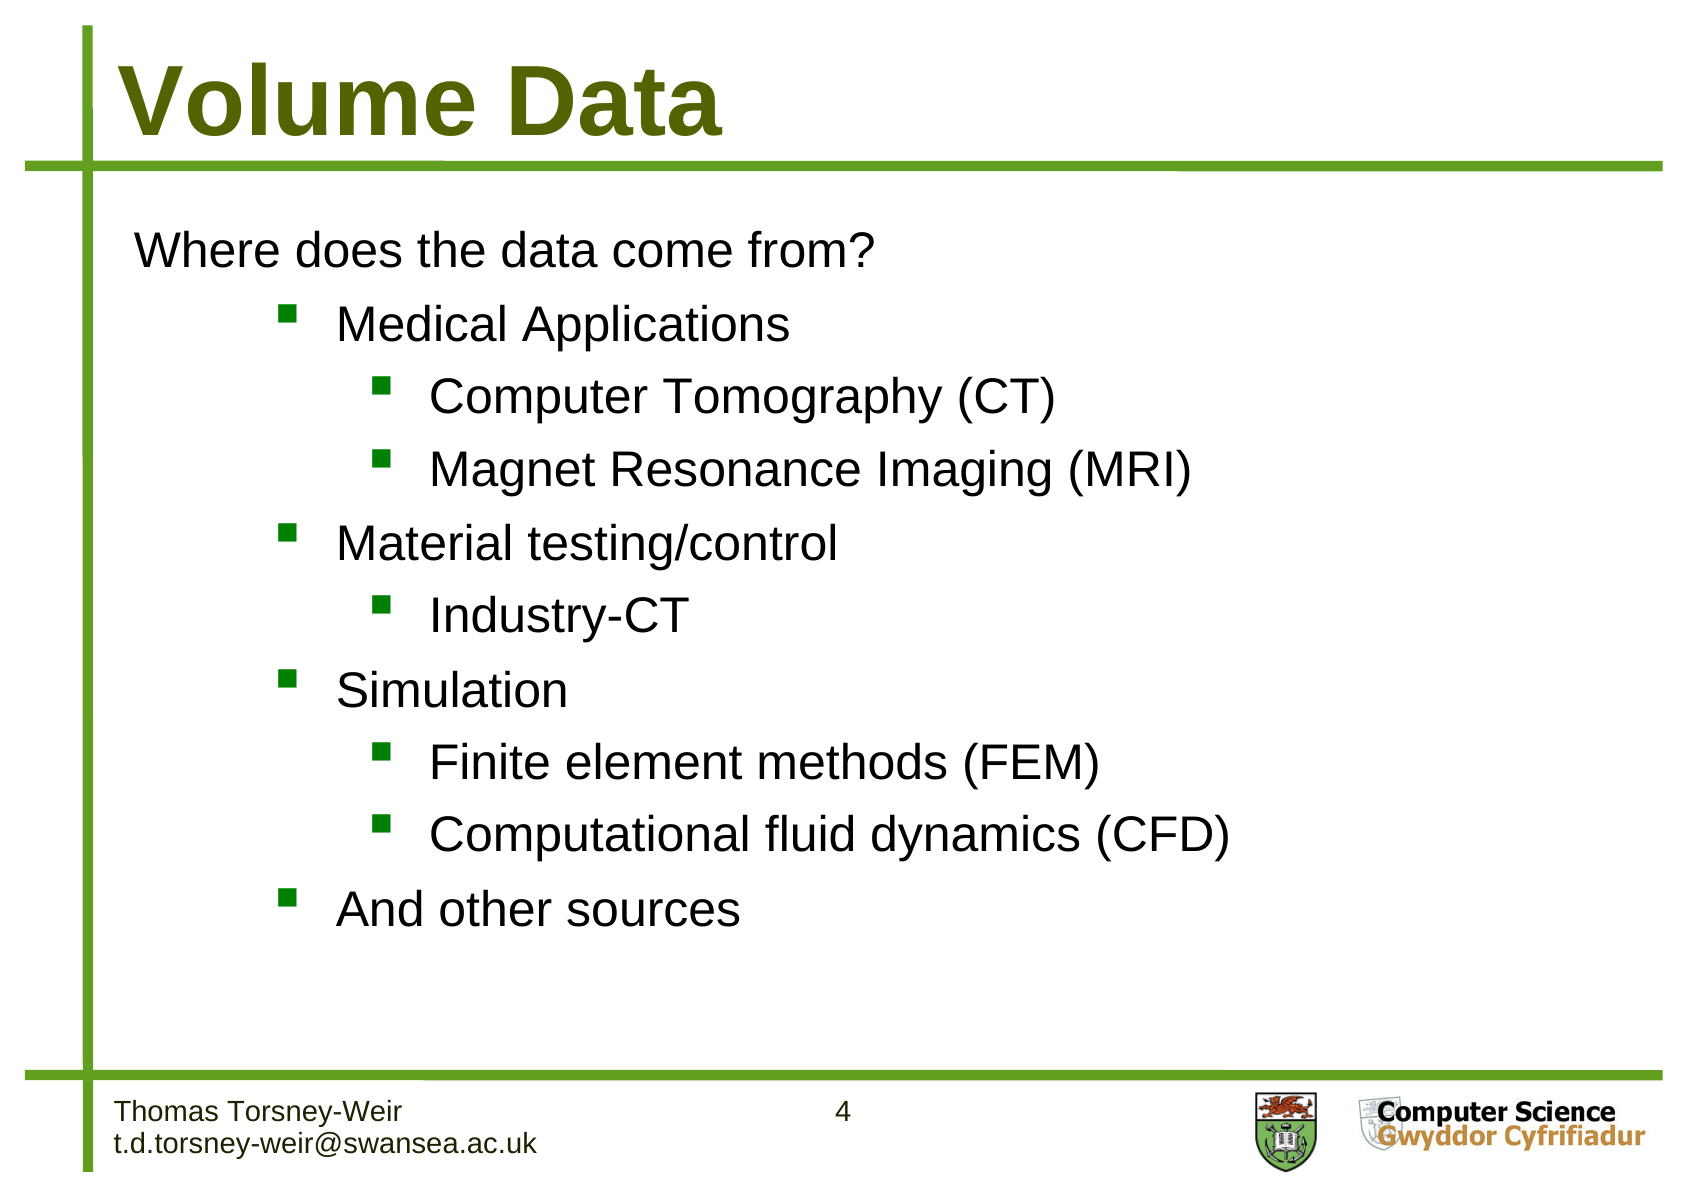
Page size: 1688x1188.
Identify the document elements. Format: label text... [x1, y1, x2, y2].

list Where does the data come from? Medical Applications Computer Tomography (CT) Magnet Resonance Imaging (MRI) Material testing/control Industry-CT Simulation Finite element methods (FEM) Computational fluid dynamics (CFD) And other sources [117, 209, 1624, 1060]
picture [1240, 1092, 1654, 1173]
title Volume Data [101, 29, 1666, 166]
